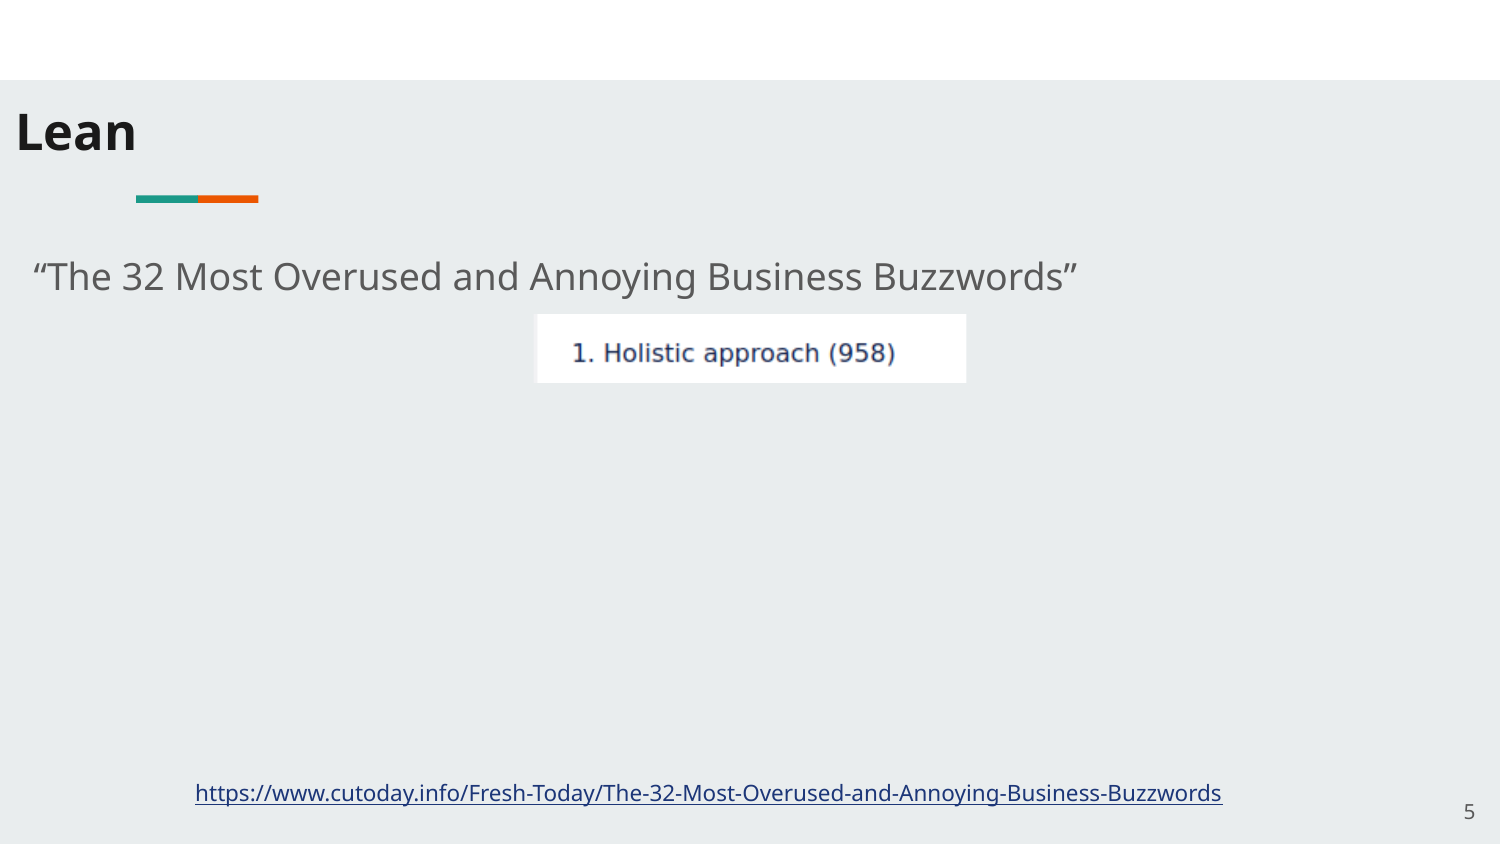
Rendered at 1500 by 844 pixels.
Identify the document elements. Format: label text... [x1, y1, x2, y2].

picture [533, 314, 967, 383]
subtitle “The 32 Most Overused and Annoying Business Buzzwords” [18, 235, 1466, 443]
slide_number <number> [1400, 779, 1491, 844]
title Lean [0, 80, 1101, 181]
subtitle https://www.cutoday.info/Fresh-Today/The-32-Most-Overused-and-Annoying-Business-Buzzwords [180, 762, 1320, 831]
